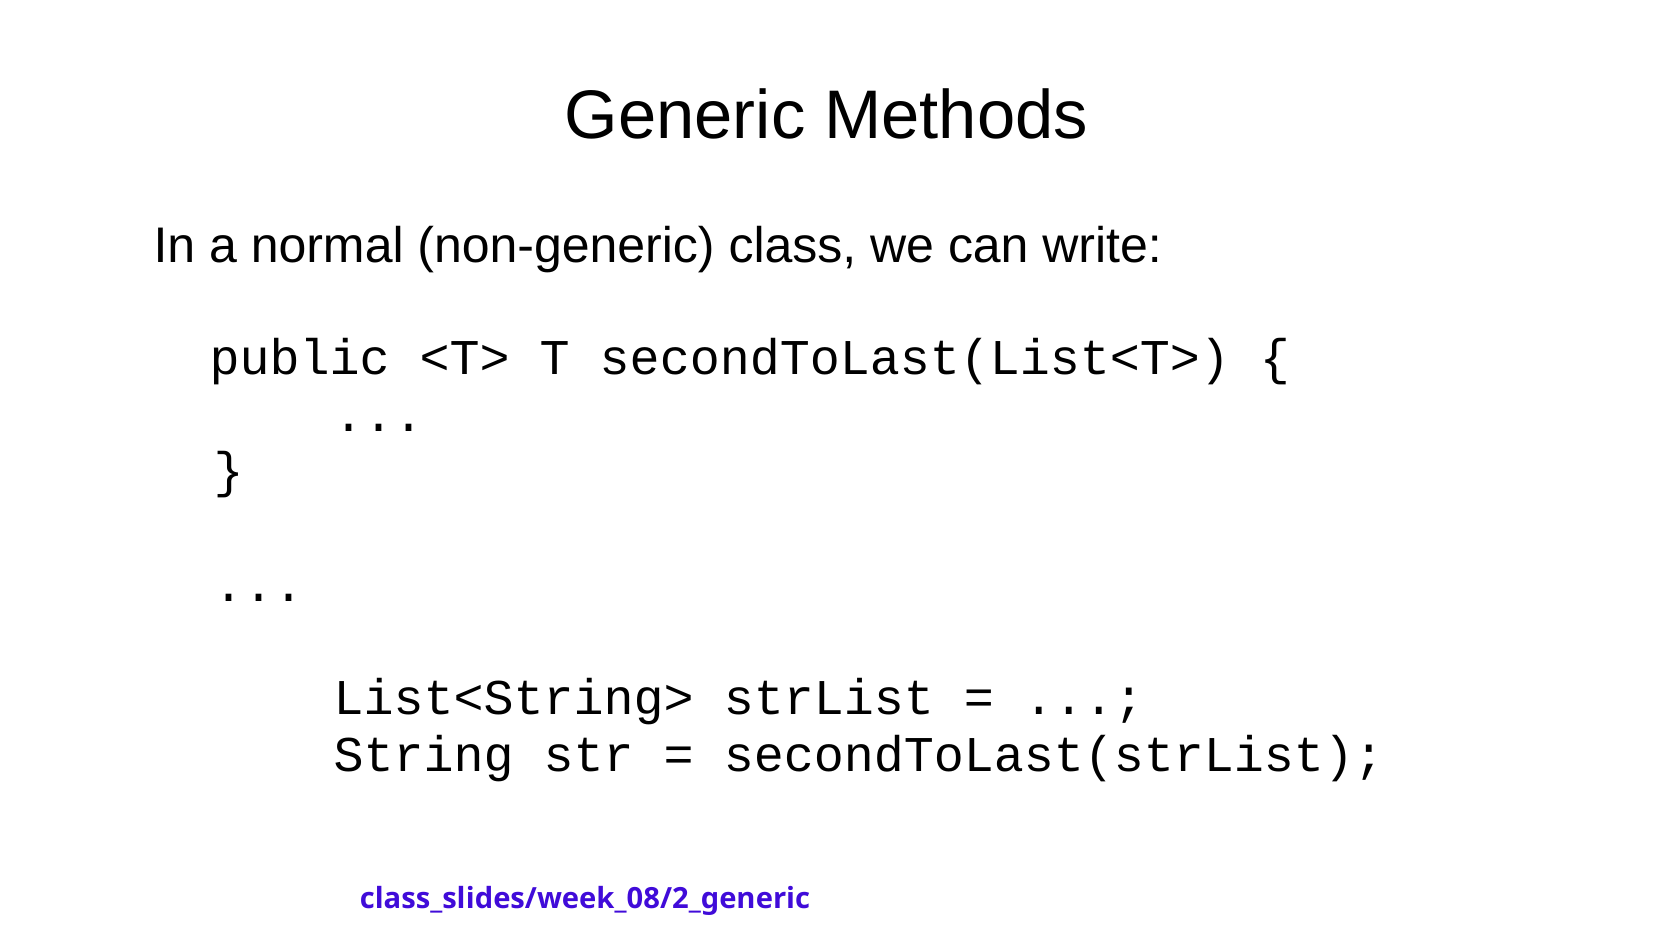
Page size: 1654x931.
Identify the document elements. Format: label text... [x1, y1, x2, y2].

text_box class_slides/week_08/2_generic [345, 870, 900, 920]
title Generic Methods [82, 37, 1571, 193]
list In a normal (non-generic) class, we can write: public <T> T secondToLast(List<T>) { ... } ... List<String> strList = ...; String str = secondToLast(strList); [82, 217, 1571, 811]
